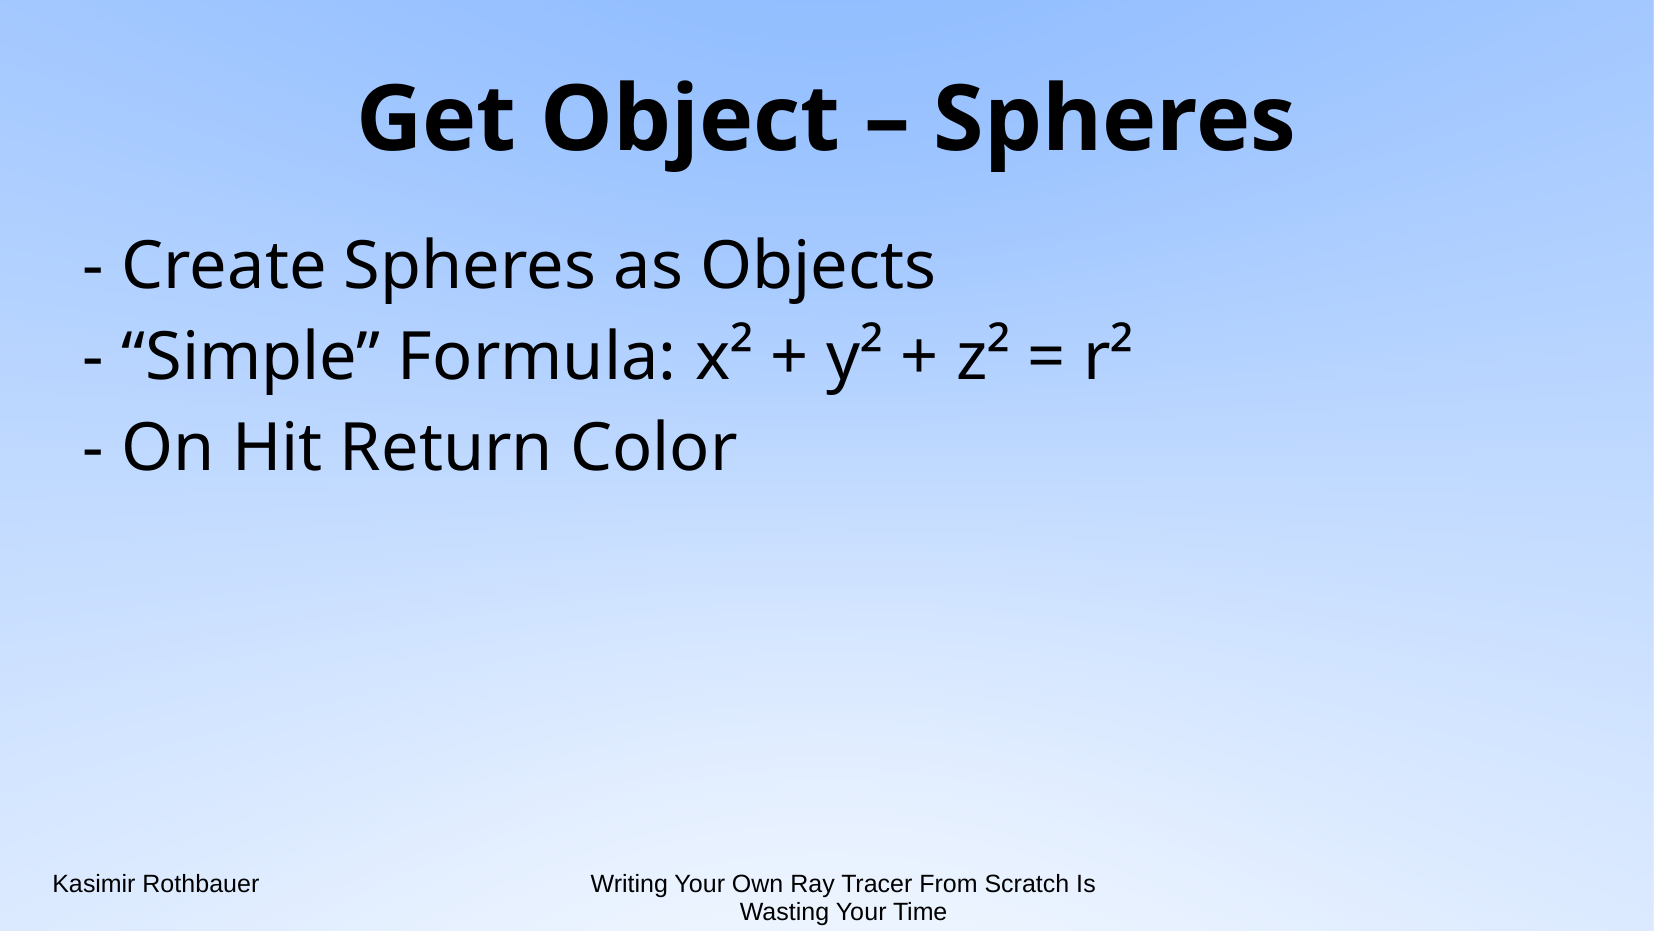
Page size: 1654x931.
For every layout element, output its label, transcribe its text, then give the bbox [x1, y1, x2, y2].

picture [0, 0, 1654, 931]
text_box Writing Your Own Ray Tracer From Scratch Is Wasting Your Time [562, 862, 1126, 931]
title Get Object – Spheres [82, 37, 1571, 193]
text_box Kasimir Rothbauer [37, 862, 413, 906]
subtitle - Create Spheres as Objects - “Simple” Formula: x² + y² + z² = r² - On Hit Return Color [82, 217, 1630, 763]
